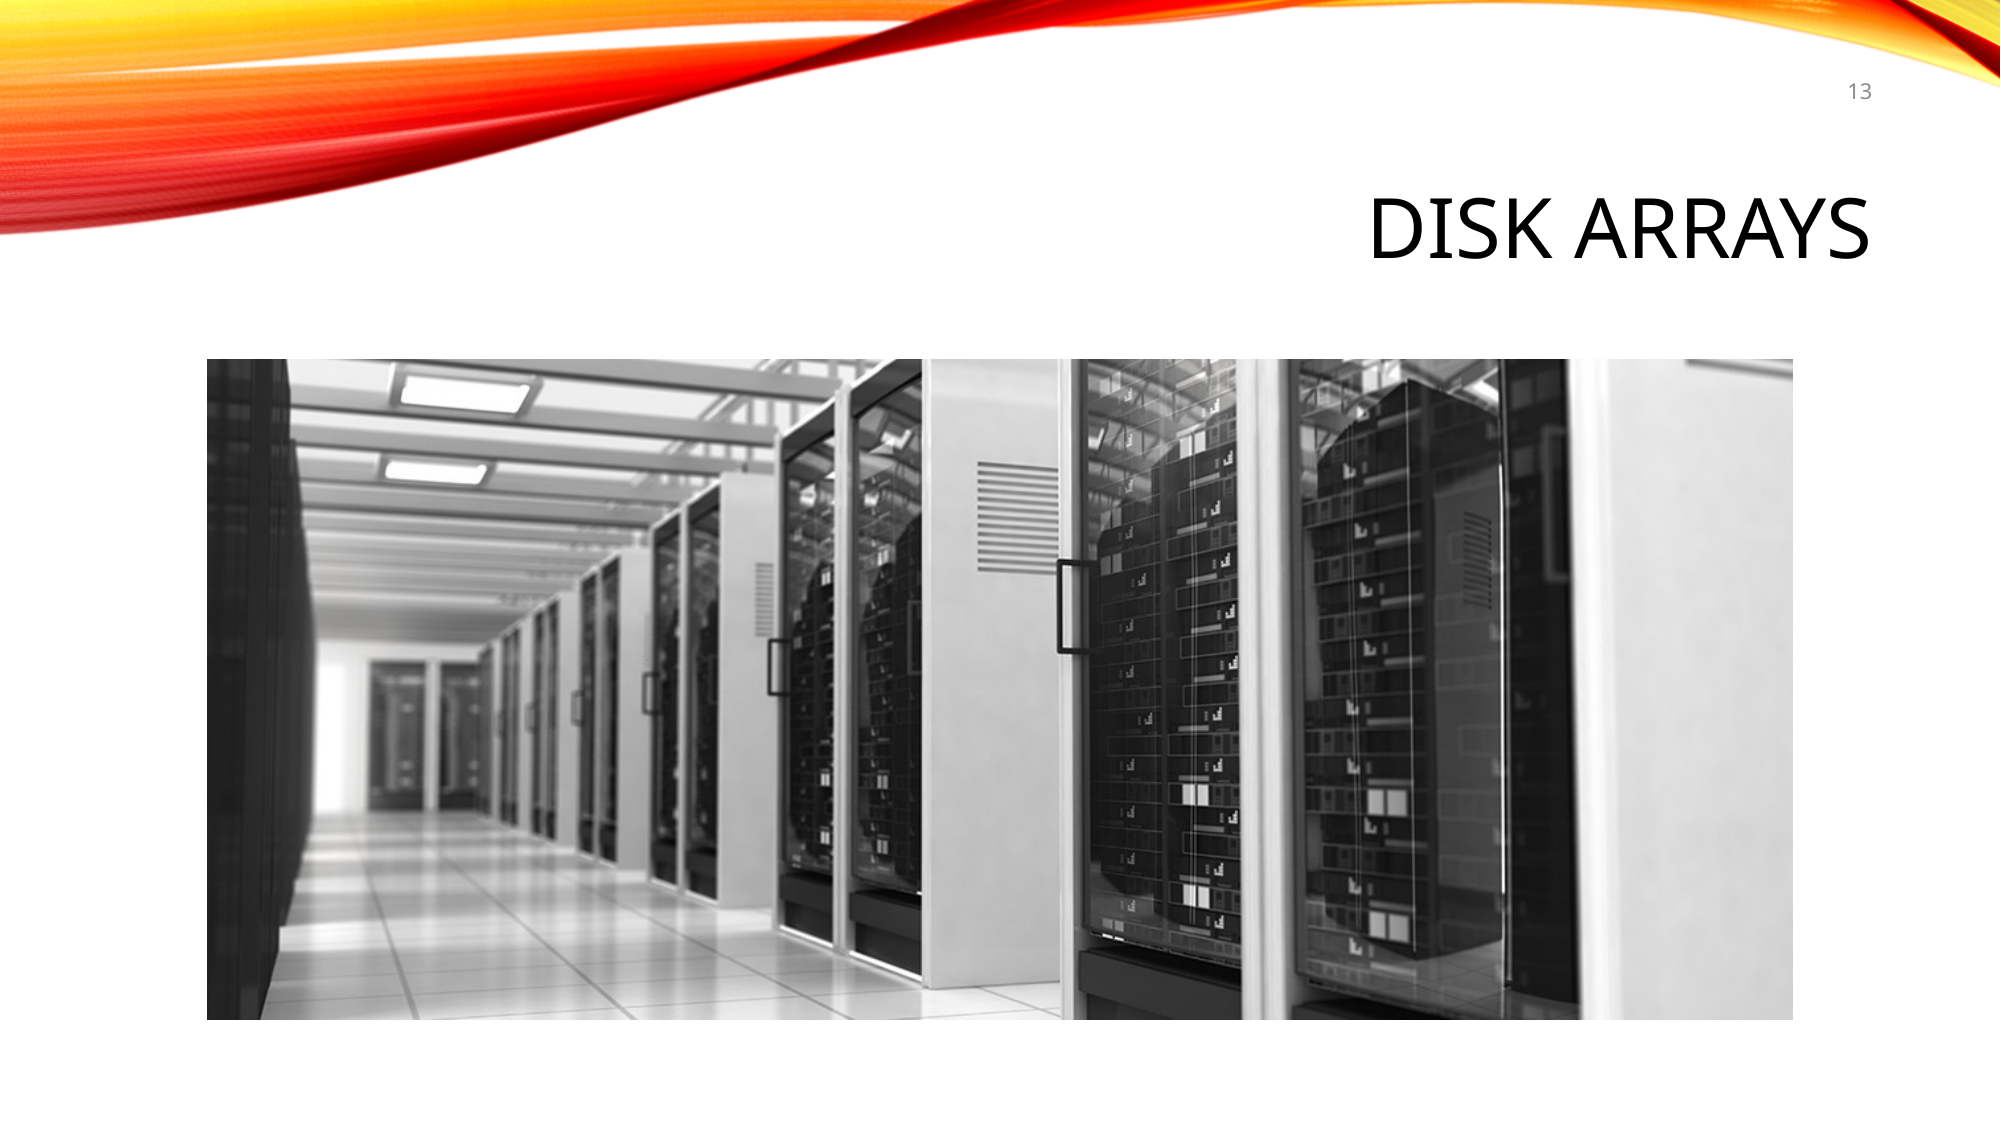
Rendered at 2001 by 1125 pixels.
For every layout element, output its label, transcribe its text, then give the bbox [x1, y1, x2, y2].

slide_number <number> [1437, 62, 1888, 123]
picture [0, 0, 2000, 237]
title Disk arrays [474, 125, 1888, 338]
picture [207, 359, 1793, 1021]
